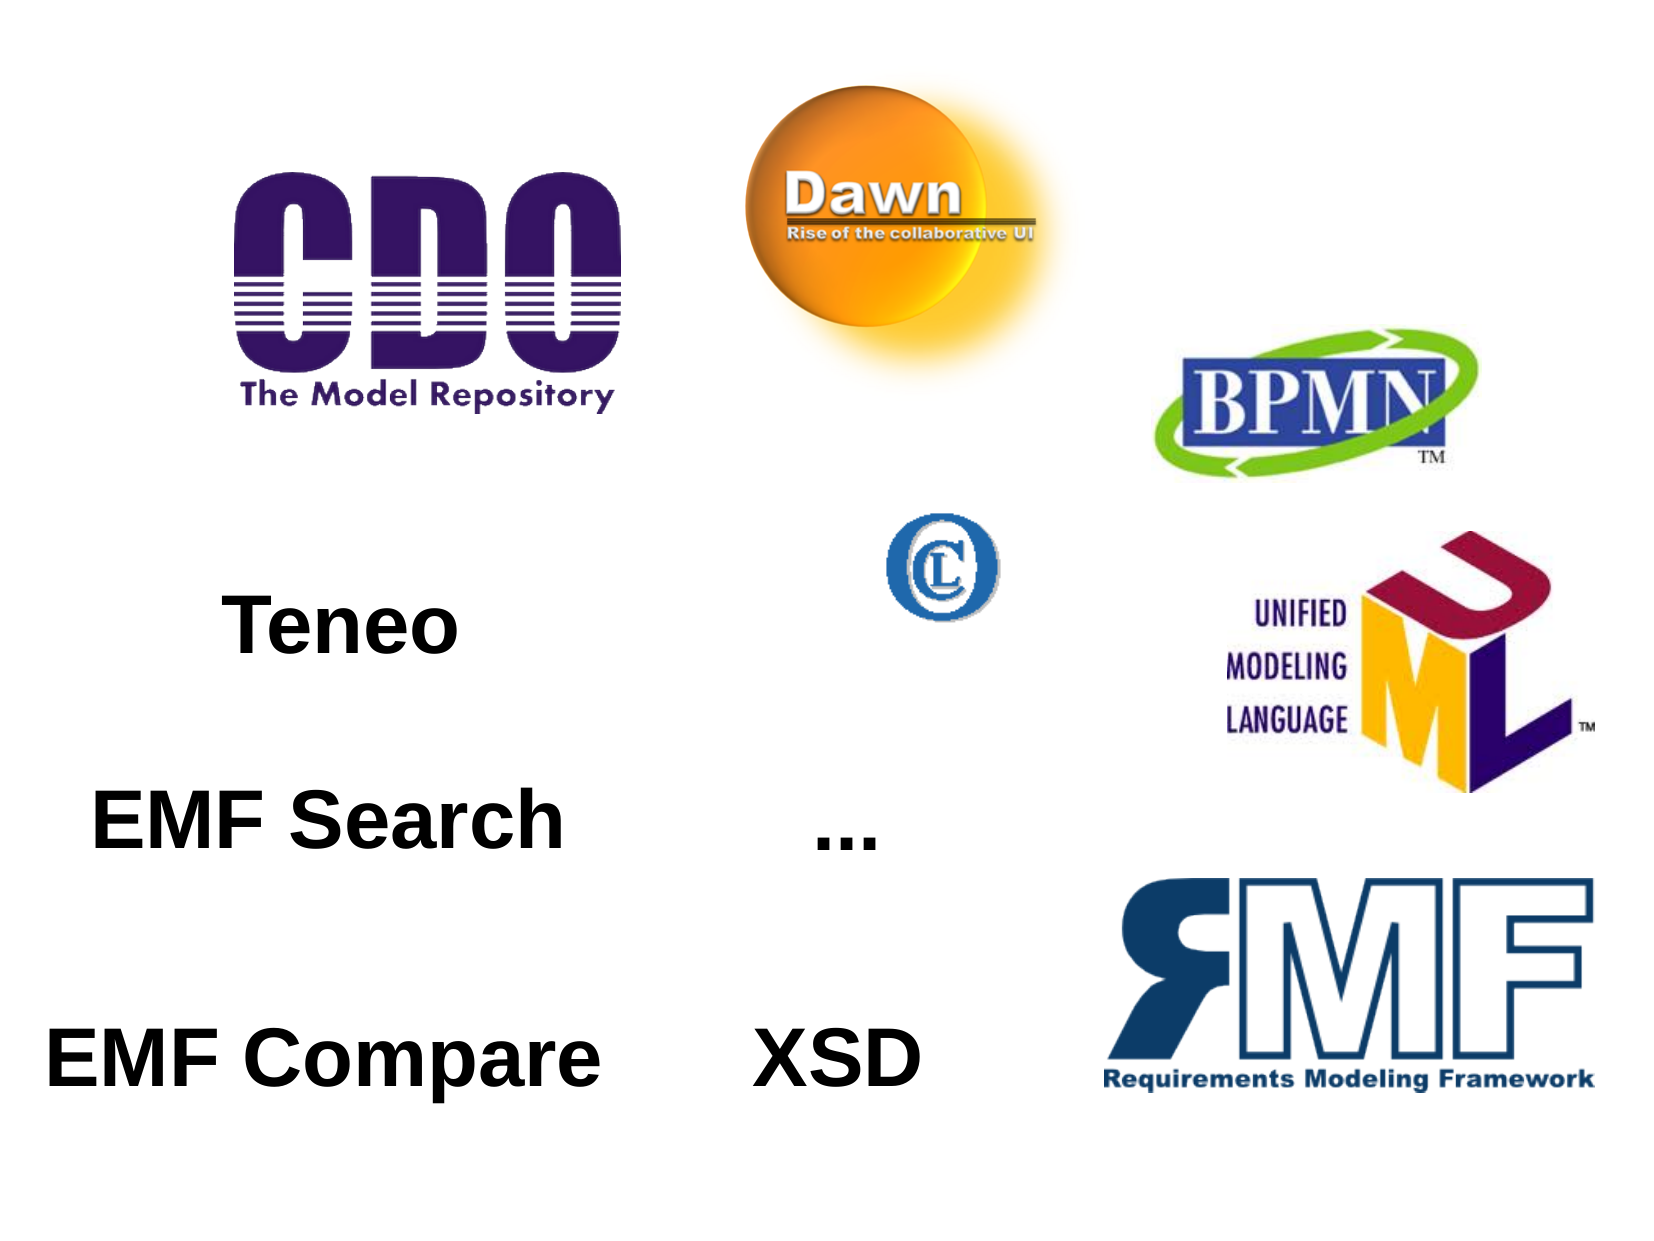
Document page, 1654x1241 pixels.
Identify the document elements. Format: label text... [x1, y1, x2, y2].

picture [1227, 531, 1595, 793]
picture [742, 58, 1093, 409]
text_box XSD [738, 1003, 945, 1112]
text_box ... [797, 767, 1004, 876]
picture [1151, 324, 1482, 483]
text_box EMF Search [75, 766, 607, 875]
picture [882, 501, 1004, 629]
text_box EMF Compare [29, 1003, 621, 1112]
text_box Teneo [206, 571, 532, 680]
picture [1104, 878, 1595, 1093]
picture [234, 172, 621, 414]
